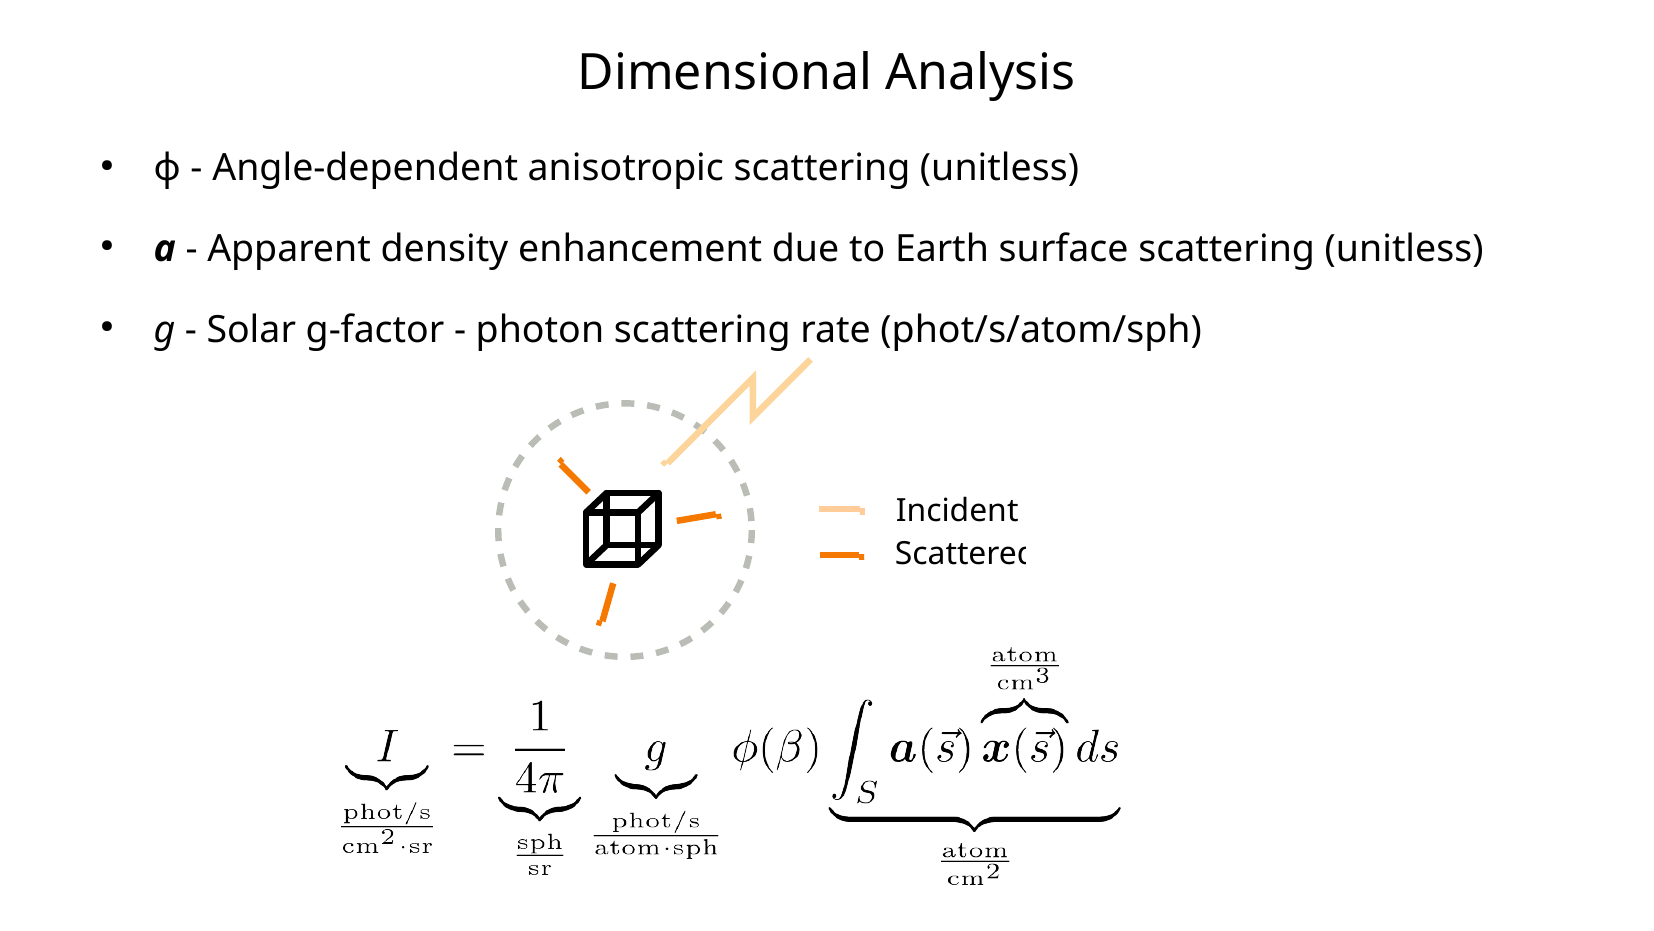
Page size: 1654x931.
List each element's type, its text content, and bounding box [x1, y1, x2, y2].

title Dimensional Analysis [82, 18, 1571, 122]
list ϕ - Angle-dependent anisotropic scattering (unitless) a - Apparent density enhancement due to Earth surface scattering (unitless) g - Solar g-factor - photon scattering rate (phot/s/atom/sph) [82, 140, 1516, 391]
picture [341, 357, 1121, 885]
